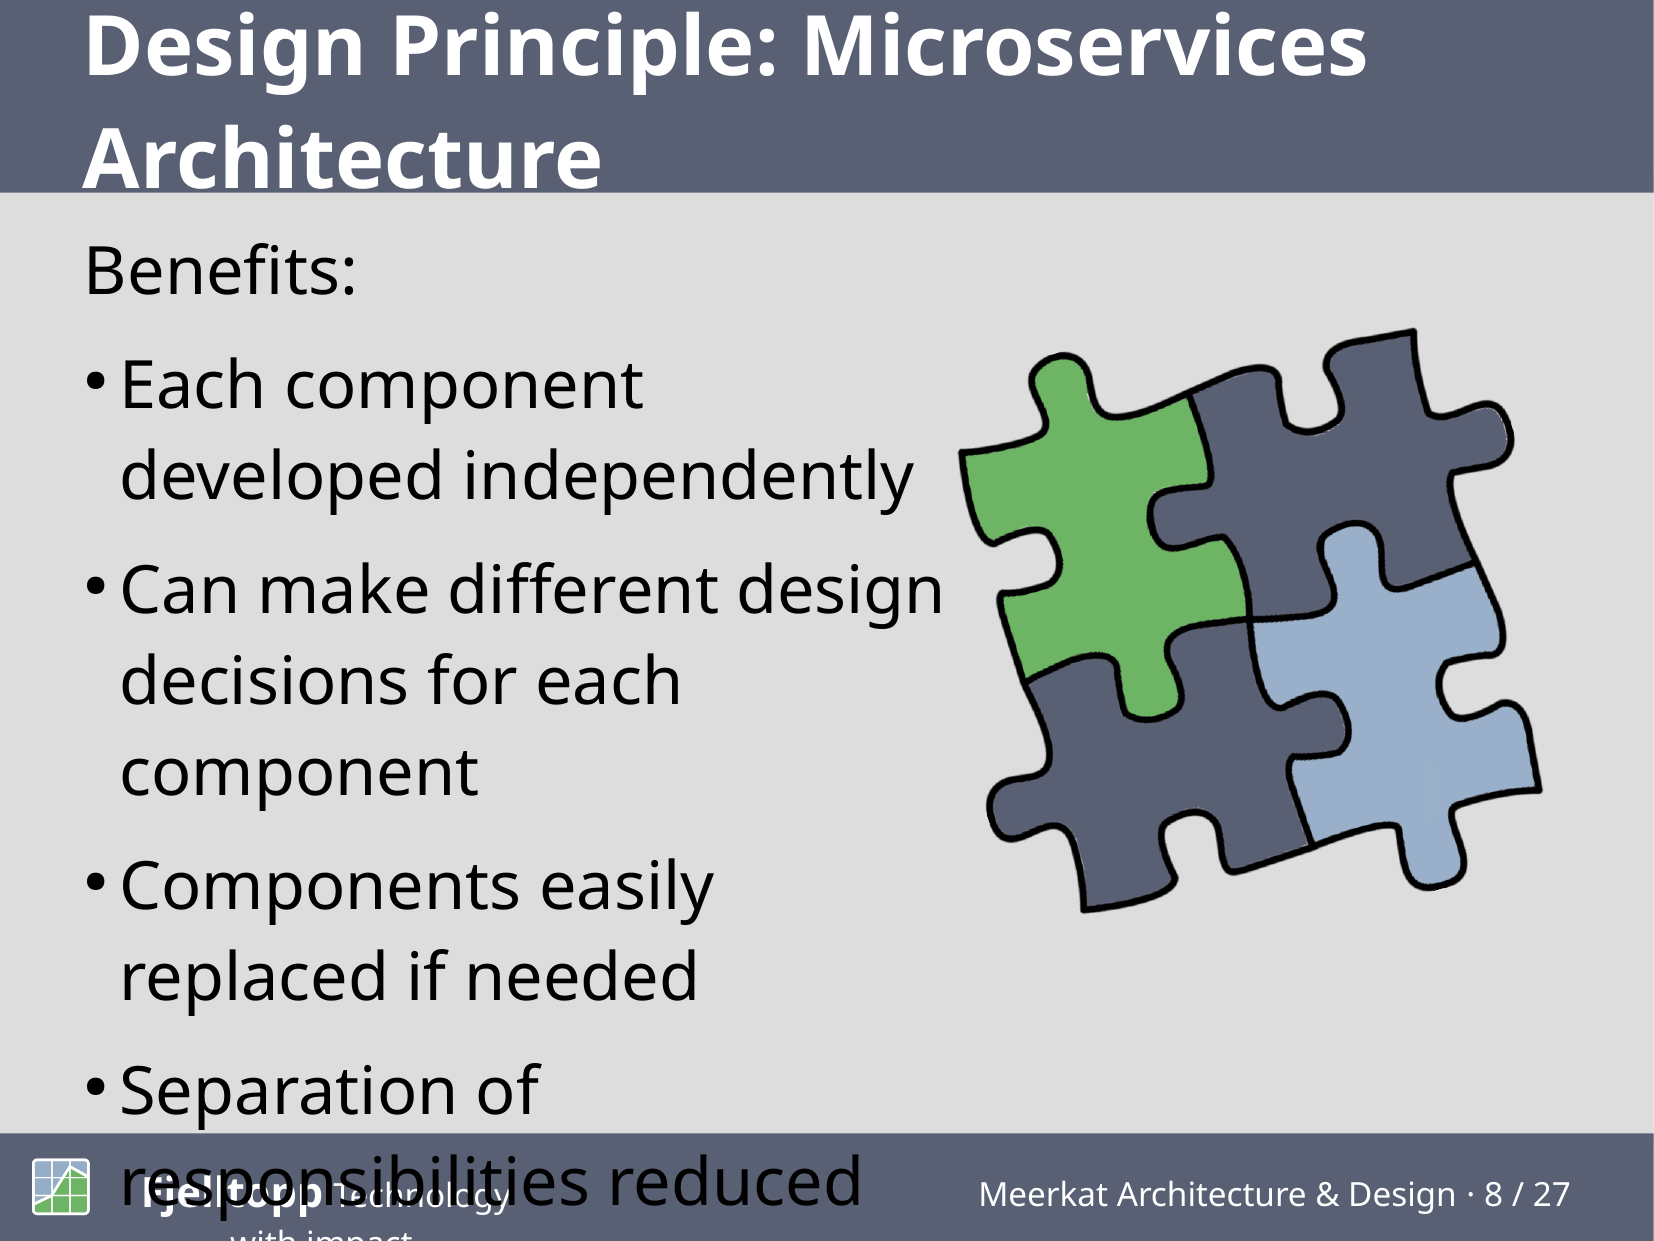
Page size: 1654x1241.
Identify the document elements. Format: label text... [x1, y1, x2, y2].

picture [875, 243, 1623, 998]
text_box Benefits: Each component developed independently Can make different design decisions for each component Components easily replaced if needed Separation of responsibilities reduced code repetition [69, 215, 976, 1241]
title Design Principle: Microservices Architecture [82, 0, 1606, 205]
